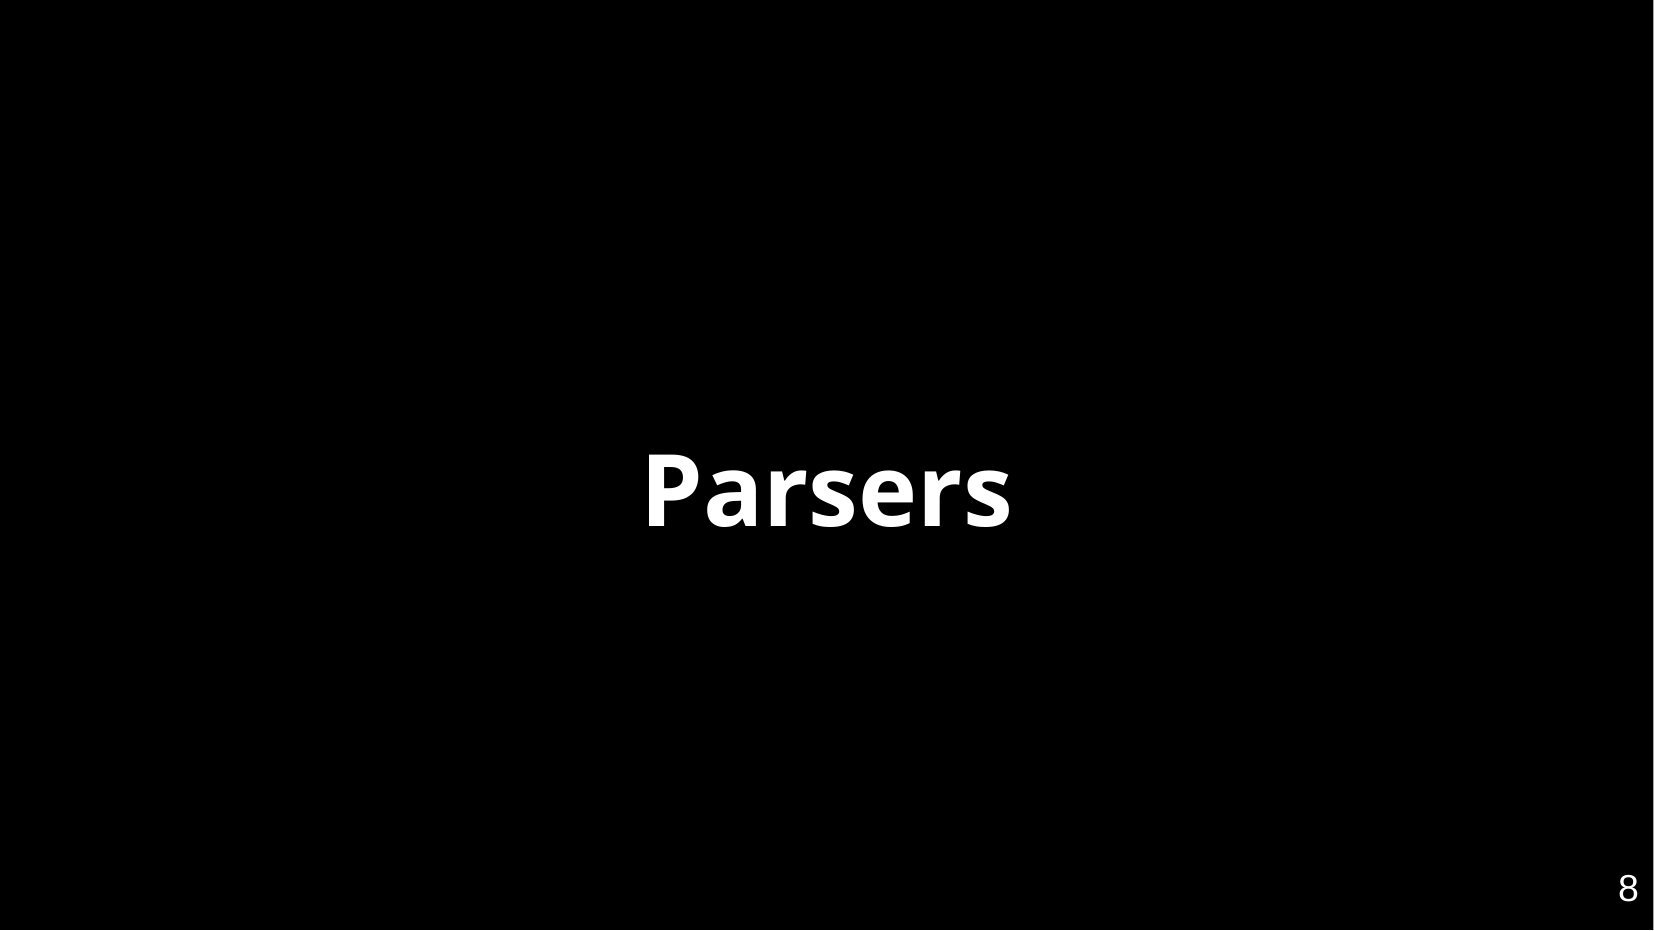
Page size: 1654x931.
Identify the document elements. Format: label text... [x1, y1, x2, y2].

text_box <number> [1024, 860, 1654, 931]
subtitle Parsers [82, 217, 1571, 758]
